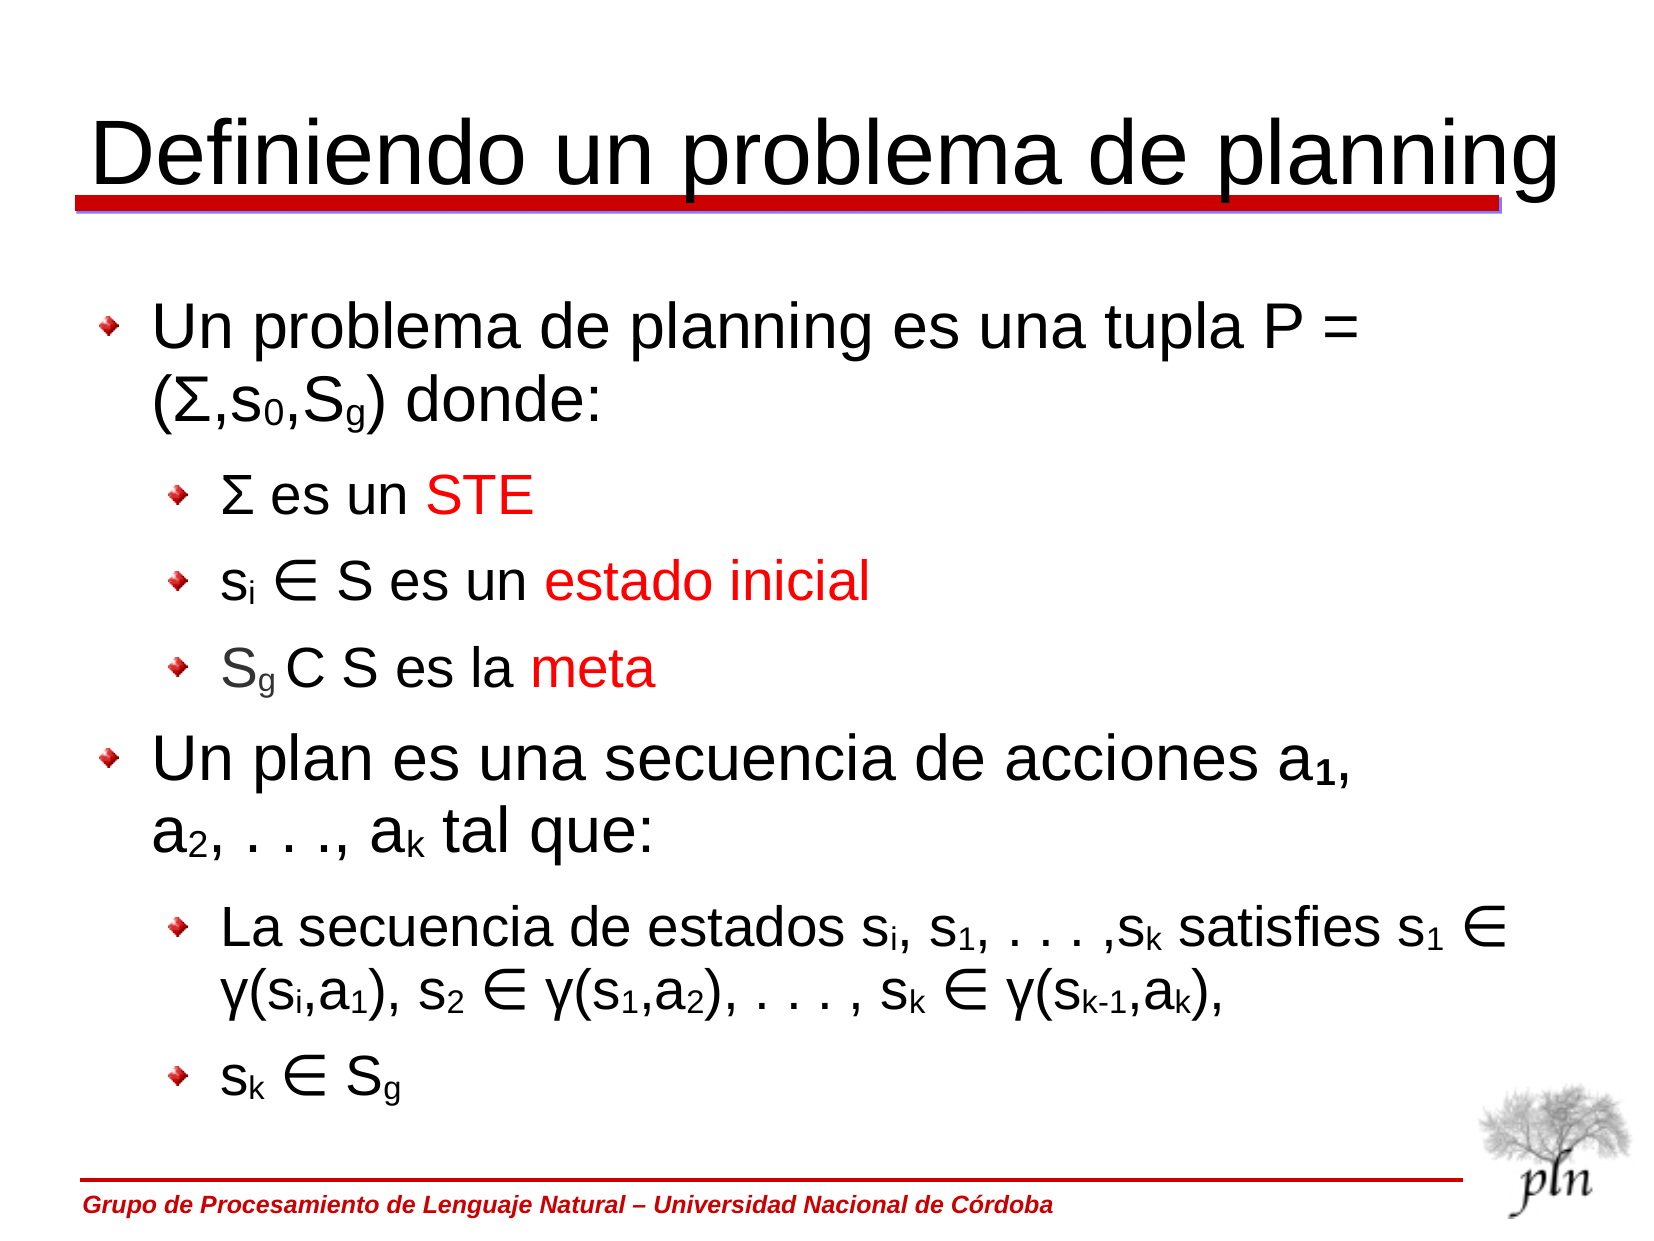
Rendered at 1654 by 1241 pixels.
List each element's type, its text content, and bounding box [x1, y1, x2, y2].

picture [1477, 1083, 1635, 1219]
list Un problema de planning es una tupla P = (Σ,s0,Sg) donde: Σ es un STE si ∈ S es un estado inicial Sg C S es la meta Un plan es una secuencia de acciones a1, a2, . . ., ak tal que: La secuencia de estados si, s1, . . . ,sk satisfies s1 ∈ γ(si,a1), s2 ∈ γ(s1,a2), . . . , sk ∈ γ(sk-1,ak), sk ∈ Sg [82, 290, 1571, 1109]
title Definiendo un problema de planning [82, 56, 1571, 250]
